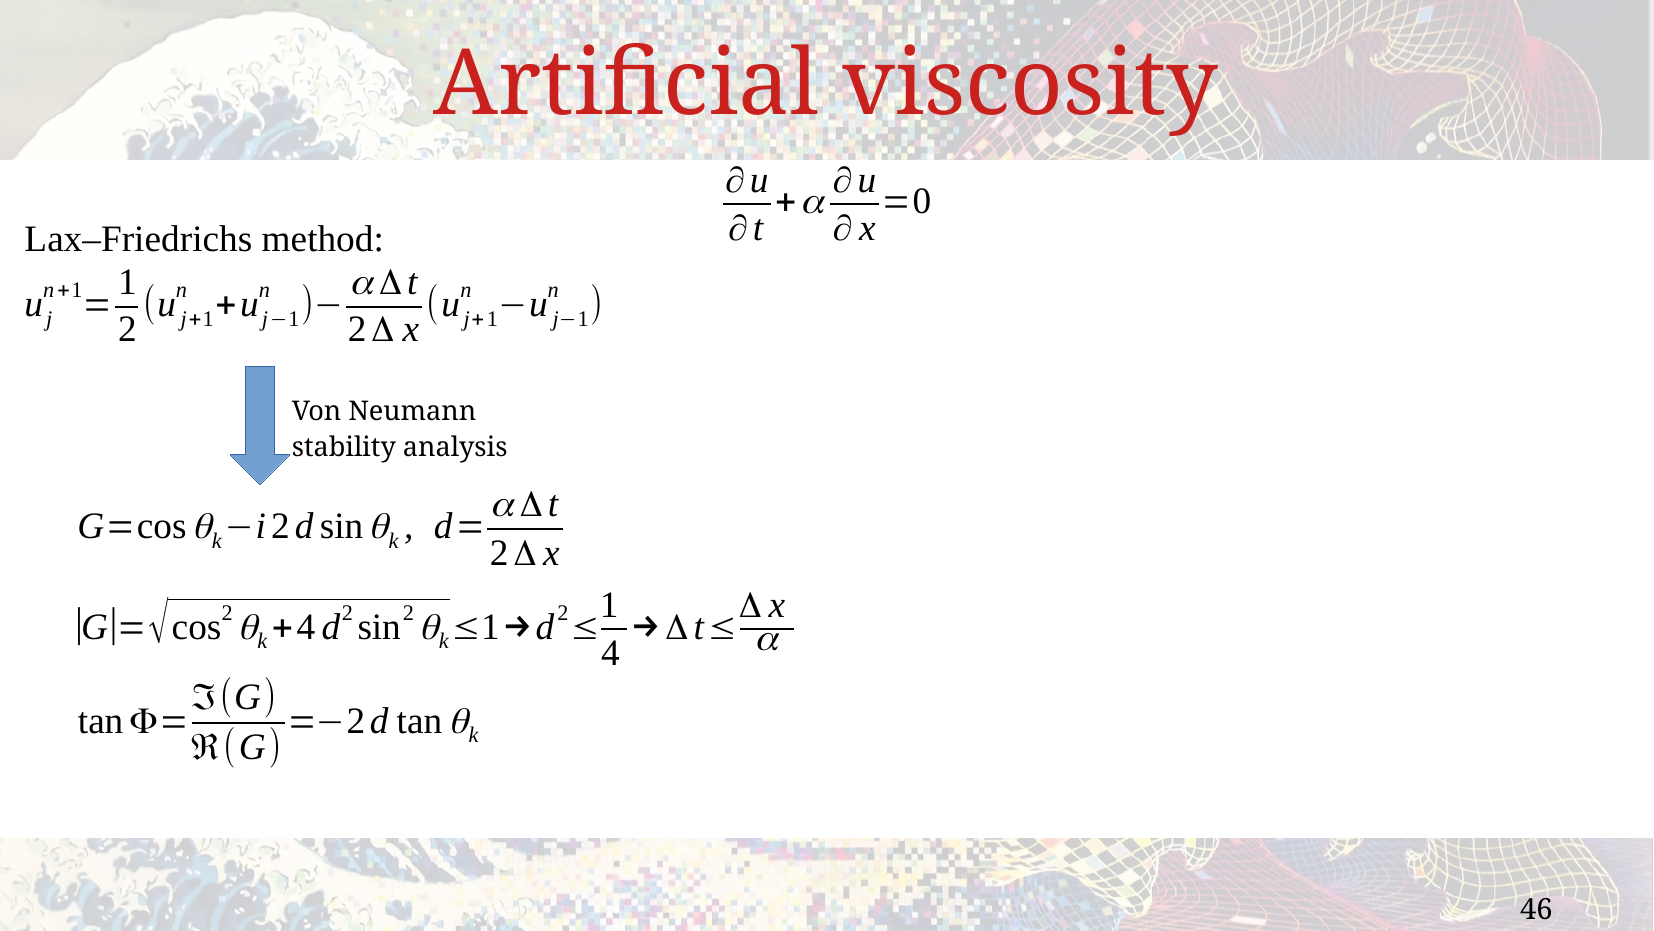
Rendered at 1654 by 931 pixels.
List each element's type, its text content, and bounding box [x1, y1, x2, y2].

text_box Von Neumann stability analysis [298, 383, 501, 453]
chart [71, 484, 572, 573]
text_box [230, 366, 290, 484]
title Artificial viscosity [0, 33, 1654, 126]
chart [18, 218, 609, 351]
chart [715, 159, 939, 248]
chart [65, 584, 801, 771]
